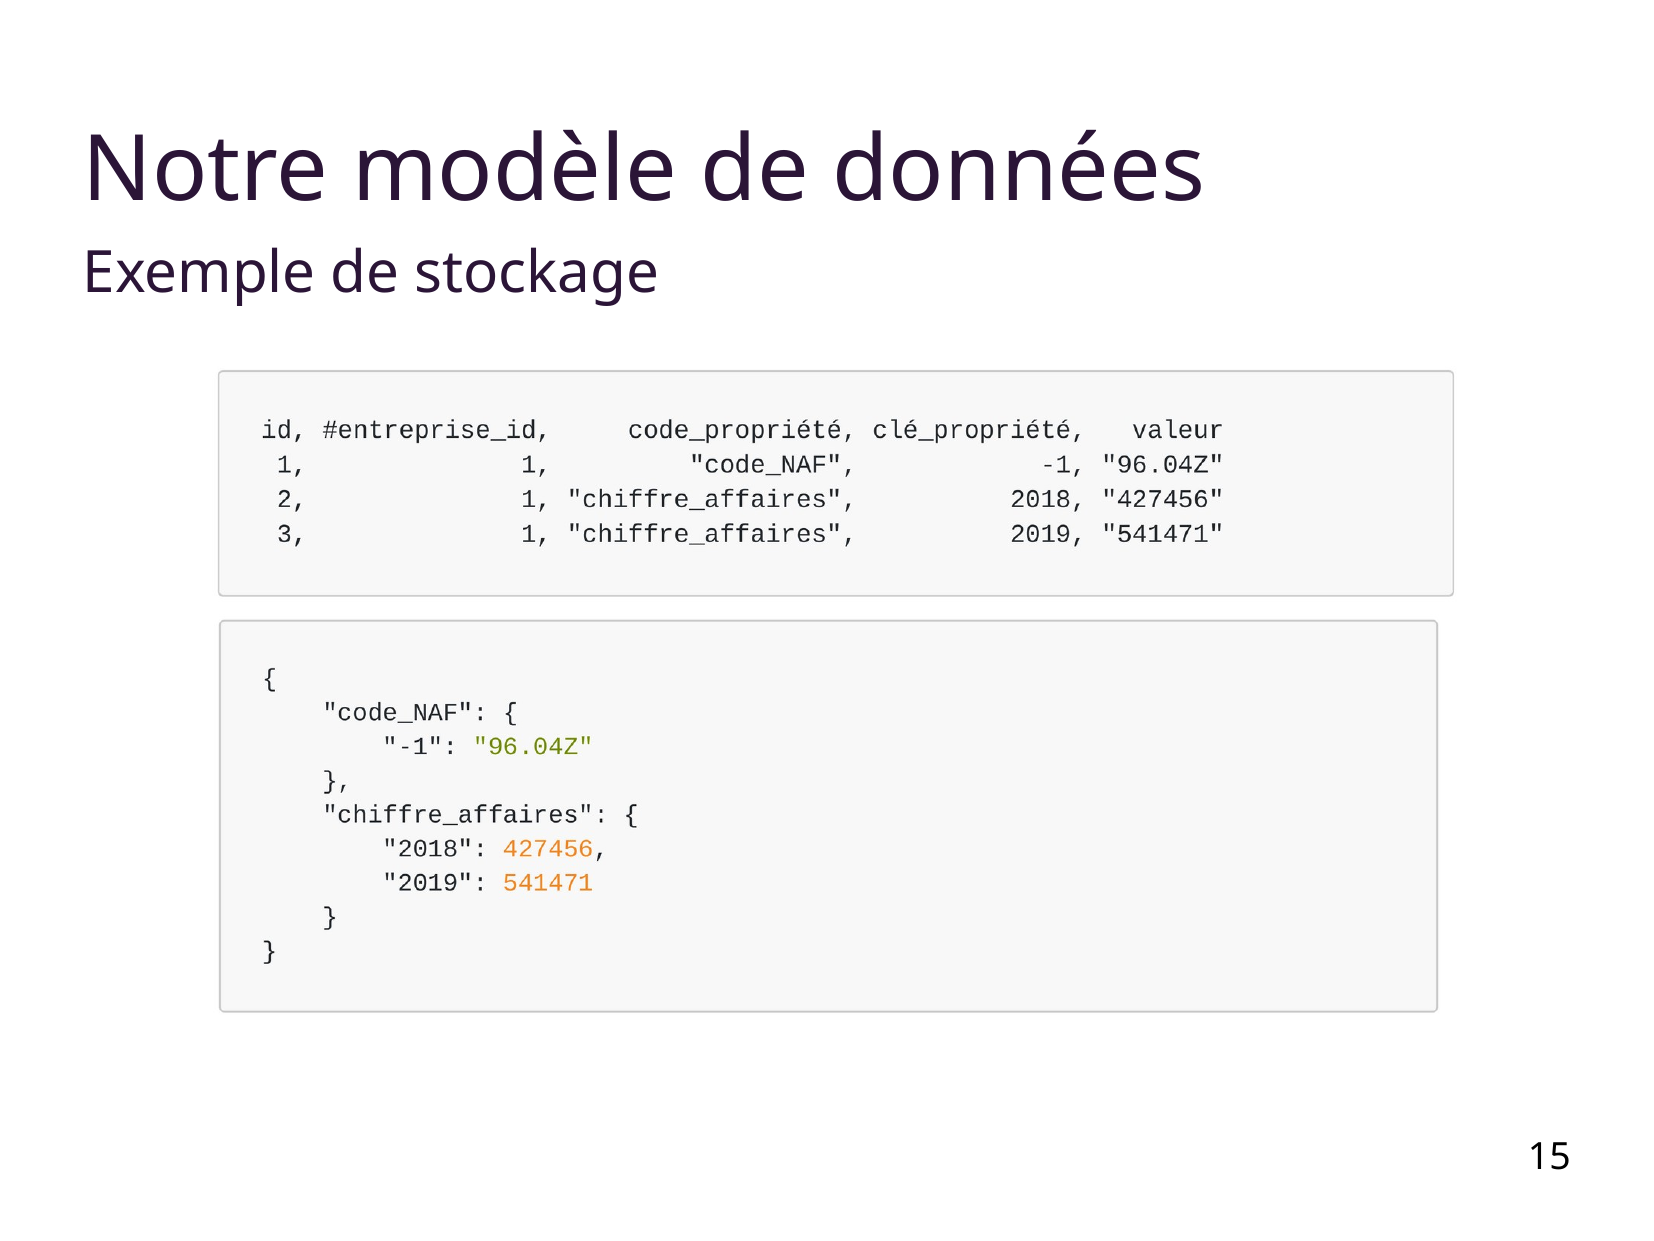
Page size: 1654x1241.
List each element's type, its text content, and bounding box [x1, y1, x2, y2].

picture [213, 614, 1441, 1016]
picture [212, 366, 1460, 603]
title Notre modèle de données Exemple de stockage [82, 102, 1571, 310]
